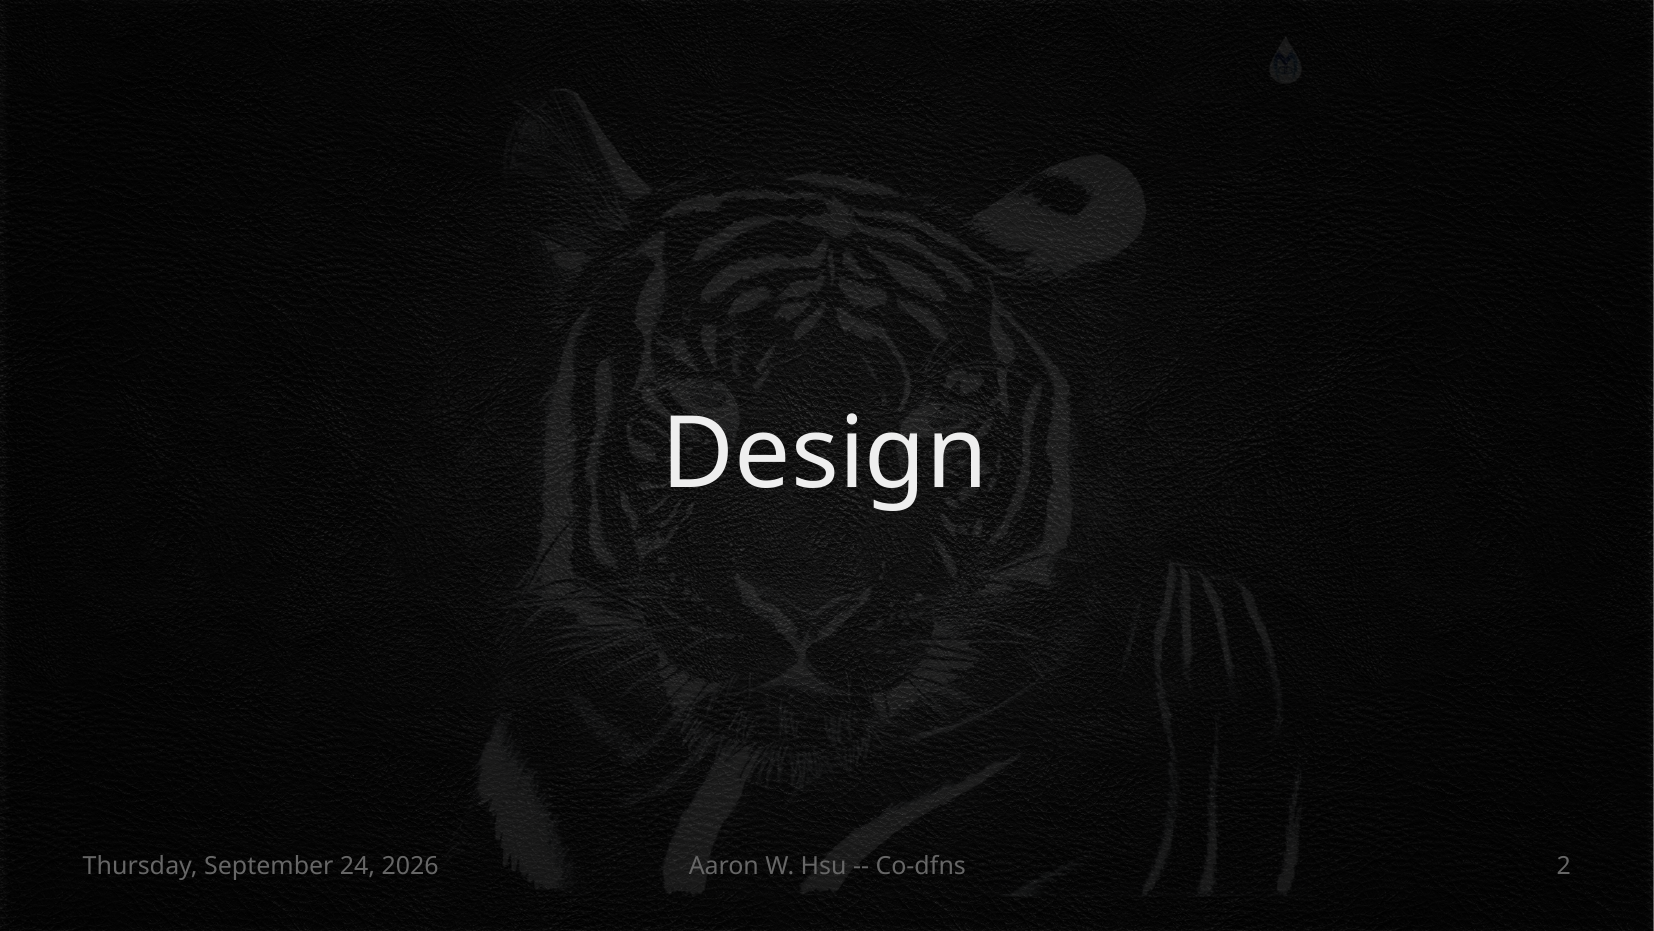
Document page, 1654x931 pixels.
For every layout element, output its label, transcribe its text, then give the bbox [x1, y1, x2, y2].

text_box Design [60, 372, 1591, 523]
picture [0, 0, 1654, 931]
